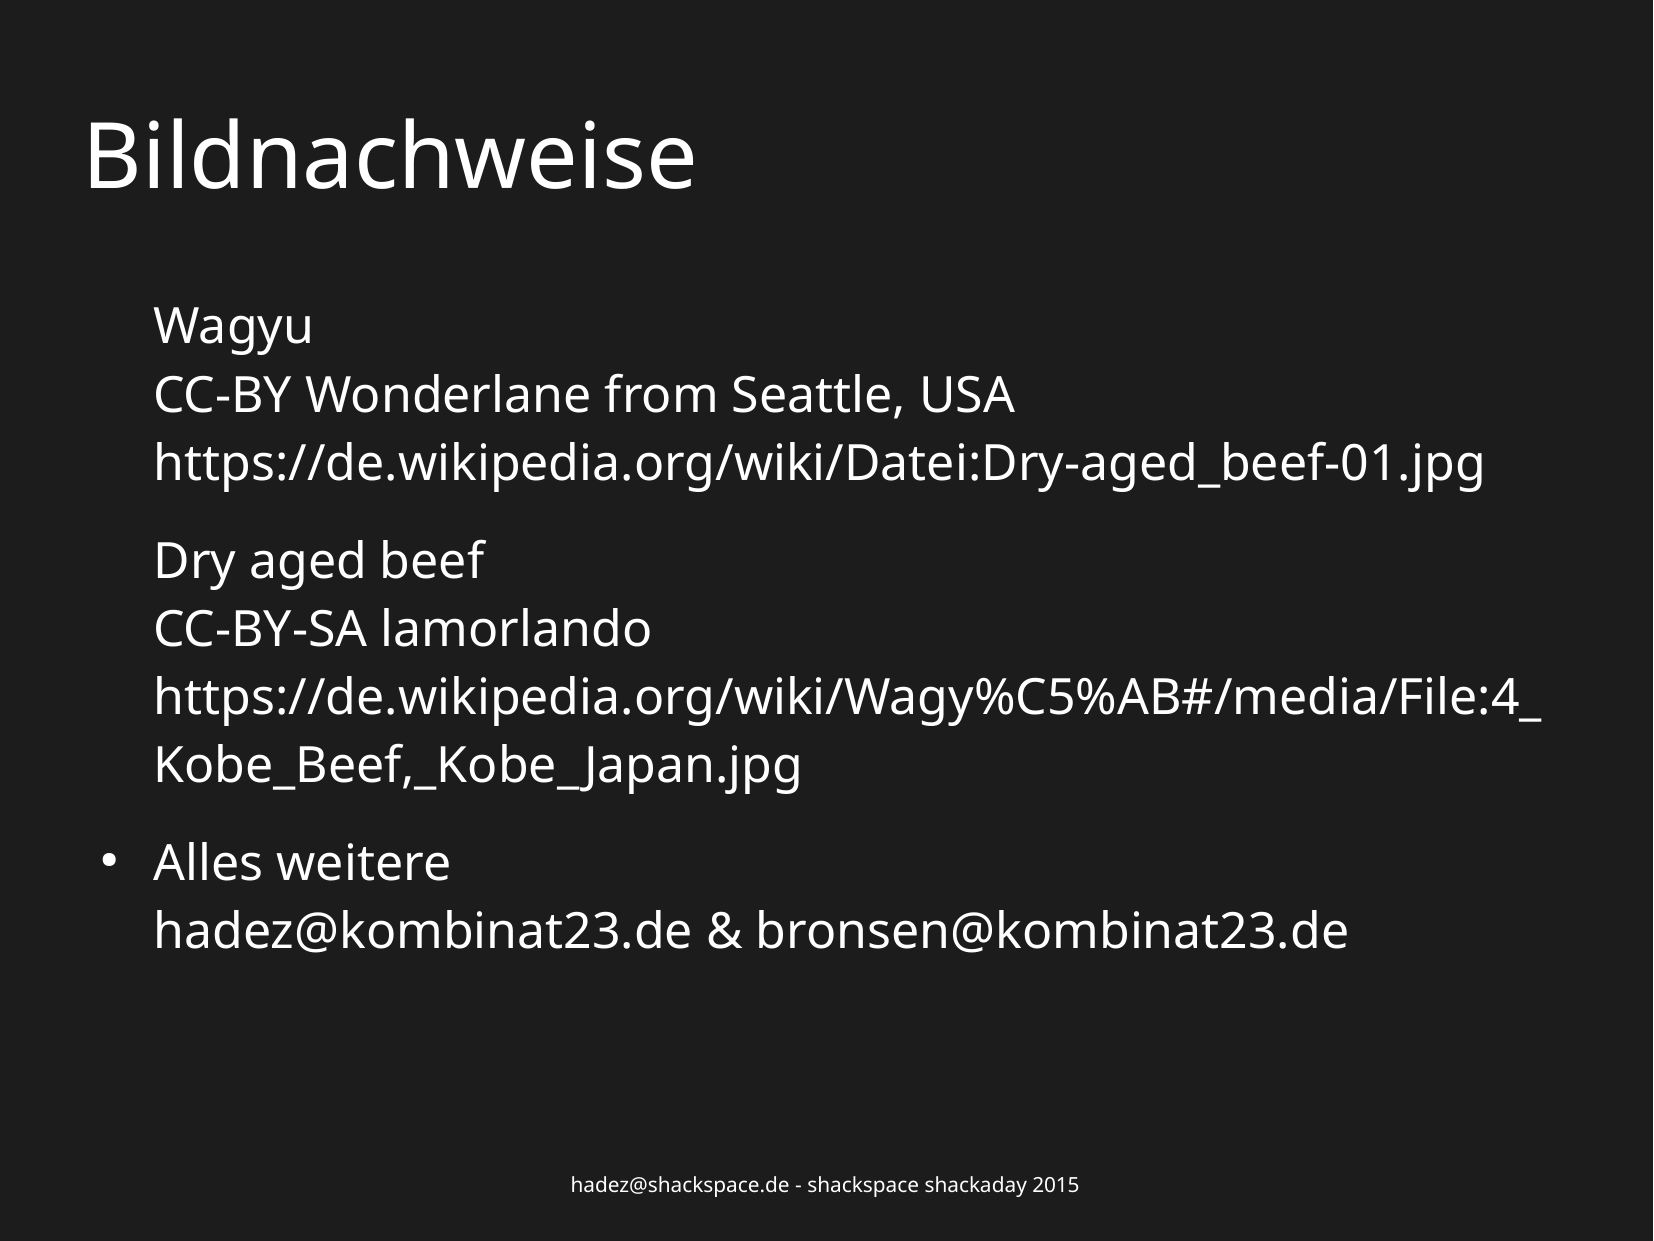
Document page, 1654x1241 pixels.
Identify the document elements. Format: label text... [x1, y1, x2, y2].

title Bildnachweise [82, 49, 1571, 257]
list Wagyu CC-BY Wonderlane from Seattle, USA https://de.wikipedia.org/wiki/Datei:Dry-aged_beef-01.jpg Dry aged beef CC-BY-SA lamorlando https://de.wikipedia.org/wiki/Wagy%C5%AB#/media/File:4_Kobe_Beef,_Kobe_Japan.jpg Alles weitere hadez@kombinat23.de & bronsen@kombinat23.de [82, 290, 1571, 1141]
